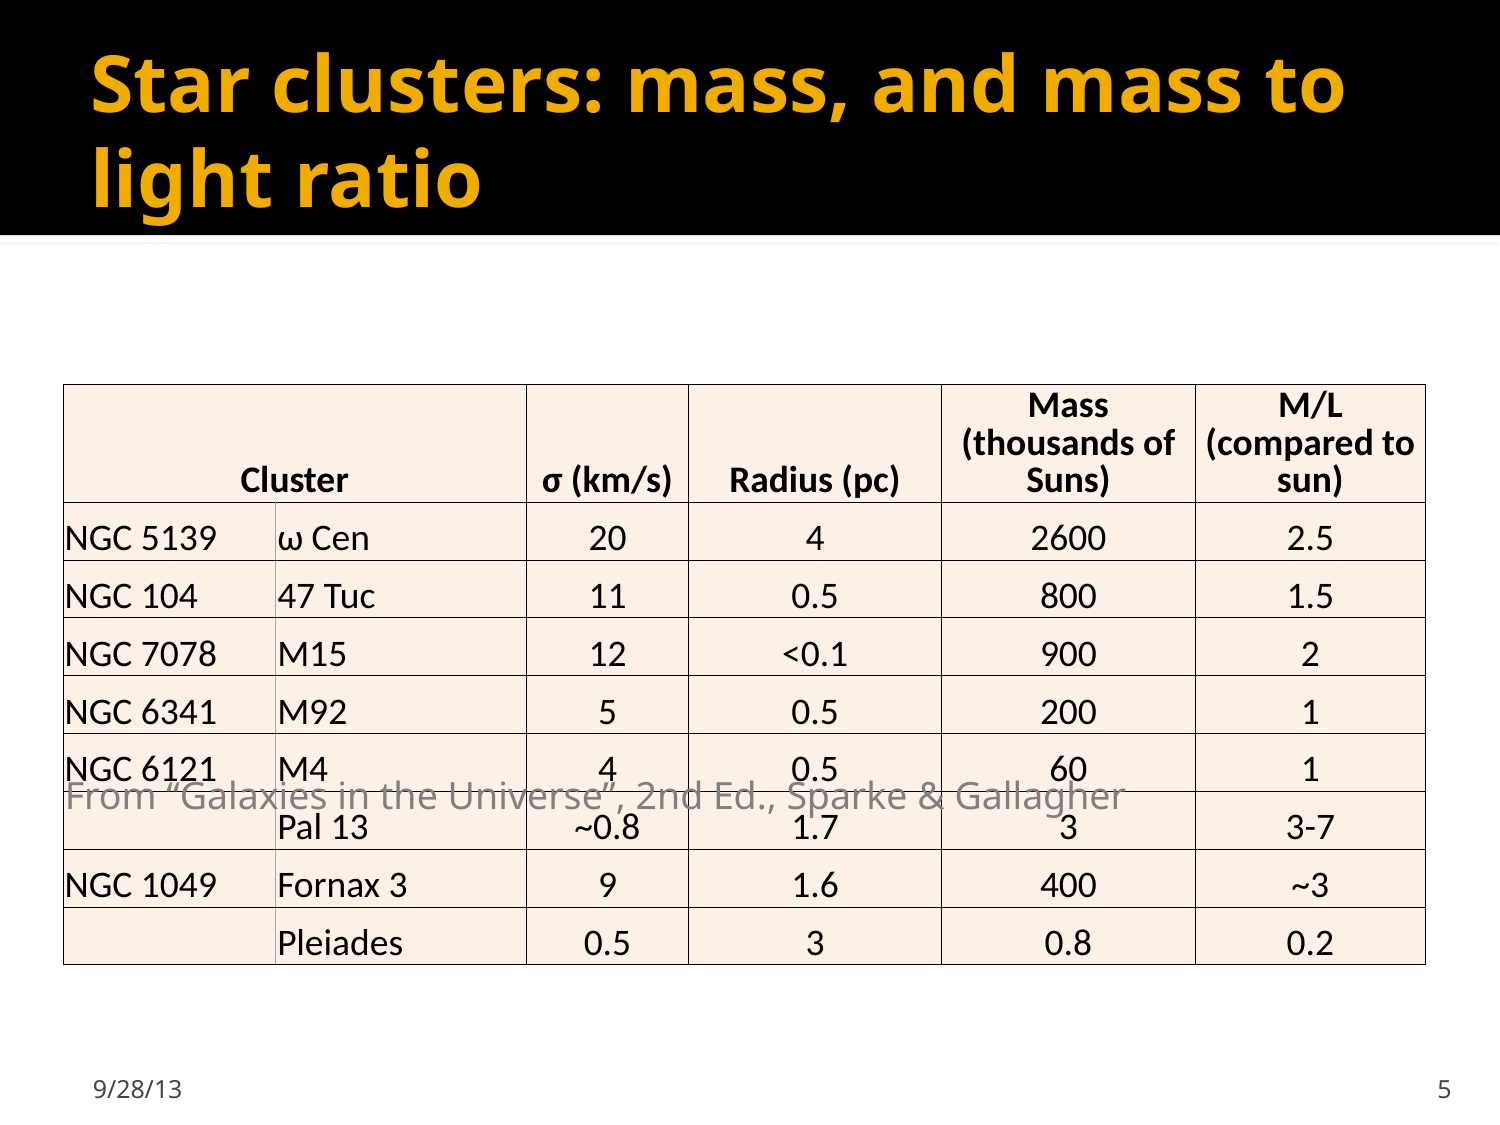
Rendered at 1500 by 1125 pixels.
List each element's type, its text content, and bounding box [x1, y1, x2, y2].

table_cell 9 [527, 850, 688, 907]
table_cell 2600 [942, 503, 1195, 560]
table_cell 11 [527, 561, 688, 617]
table_header Cluster [64, 385, 526, 502]
table_cell M4 [276, 734, 526, 764]
table_header M/L (compared to sun) [1196, 385, 1425, 502]
table_cell NGC 6341 [64, 676, 275, 733]
table_cell Pleiades [276, 908, 526, 964]
slide_number 9/28/13 [75, 1062, 425, 1108]
table_cell 5 [527, 676, 688, 733]
table_cell 0.5 [689, 676, 941, 733]
table_cell 1.7 [689, 825, 941, 849]
table_cell NGC 1049 [64, 850, 275, 907]
table_cell Fornax 3 [276, 850, 526, 907]
table_cell 3-7 [1196, 825, 1425, 849]
table_cell 3 [942, 825, 1195, 849]
table_cell NGC 7078 [64, 618, 275, 675]
table_cell 0.5 [527, 908, 688, 964]
table_cell Pal 13 [276, 825, 526, 849]
table_cell 4 [527, 734, 688, 764]
table_header Mass (thousands of Suns) [942, 385, 1195, 502]
table_cell 4 [689, 503, 941, 560]
table_cell 900 [942, 618, 1195, 675]
table_header σ (km/s) [527, 385, 688, 502]
table_cell NGC 5139 [64, 503, 275, 560]
table_cell 800 [942, 561, 1195, 617]
table_cell [64, 825, 275, 849]
table_cell ω Cen [276, 503, 526, 560]
table_cell NGC 6121 [64, 734, 275, 764]
slide_number <number> [1345, 1062, 1467, 1108]
table_cell NGC 104 [64, 561, 275, 617]
table_cell ~0.8 [626, 827, 635, 837]
table_cell 400 [942, 850, 1195, 907]
table_cell 12 [527, 618, 688, 675]
table_cell ~0.8 [597, 825, 608, 837]
table_cell [64, 908, 275, 964]
title Star clusters: mass, and mass to light ratio [75, 25, 1425, 231]
table_cell M15 [276, 618, 526, 675]
table_cell 1 [1196, 734, 1425, 764]
table_cell 0.5 [689, 734, 941, 764]
table_cell M92 [276, 676, 526, 733]
table_cell 1 [1196, 676, 1425, 733]
table_cell 0.8 [942, 908, 1195, 964]
table_cell 60 [1073, 759, 1082, 764]
table_cell ~0.8 [527, 825, 688, 849]
table_cell 20 [527, 503, 688, 560]
table_cell 200 [942, 676, 1195, 733]
text_box From “Galaxies in the Universe”, 2nd Ed., Sparke & Gallagher [50, 764, 1438, 825]
table_cell <0.1 [689, 618, 941, 675]
table_cell 3 [689, 908, 941, 964]
table_cell 2.5 [1196, 503, 1425, 560]
table_cell 47 Tuc [276, 561, 526, 617]
table_cell 1.5 [1196, 561, 1425, 617]
table_cell 0.5 [689, 561, 941, 617]
table_cell 2 [1196, 618, 1425, 675]
table_header Radius (pc) [689, 385, 941, 502]
table_cell 0.2 [1196, 908, 1425, 964]
table_cell 1.6 [689, 850, 941, 907]
table_cell 60 [942, 734, 1195, 764]
table_cell ~3 [1196, 850, 1425, 907]
